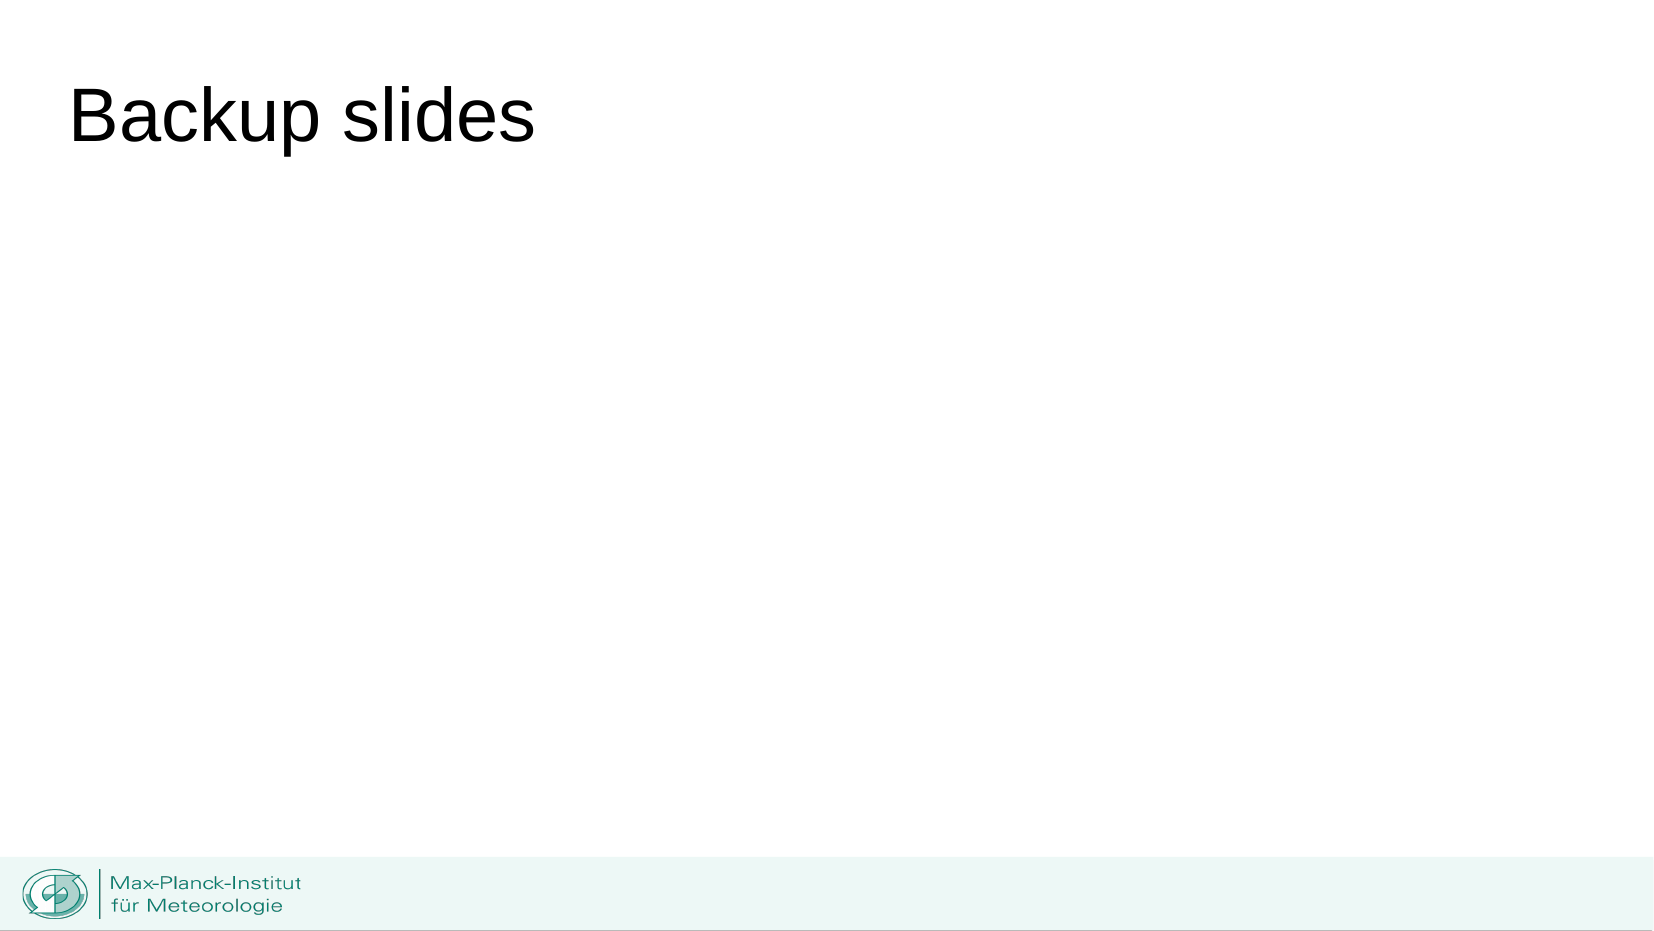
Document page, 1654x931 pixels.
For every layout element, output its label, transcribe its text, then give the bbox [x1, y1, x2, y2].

title Backup slides [68, 37, 1571, 193]
